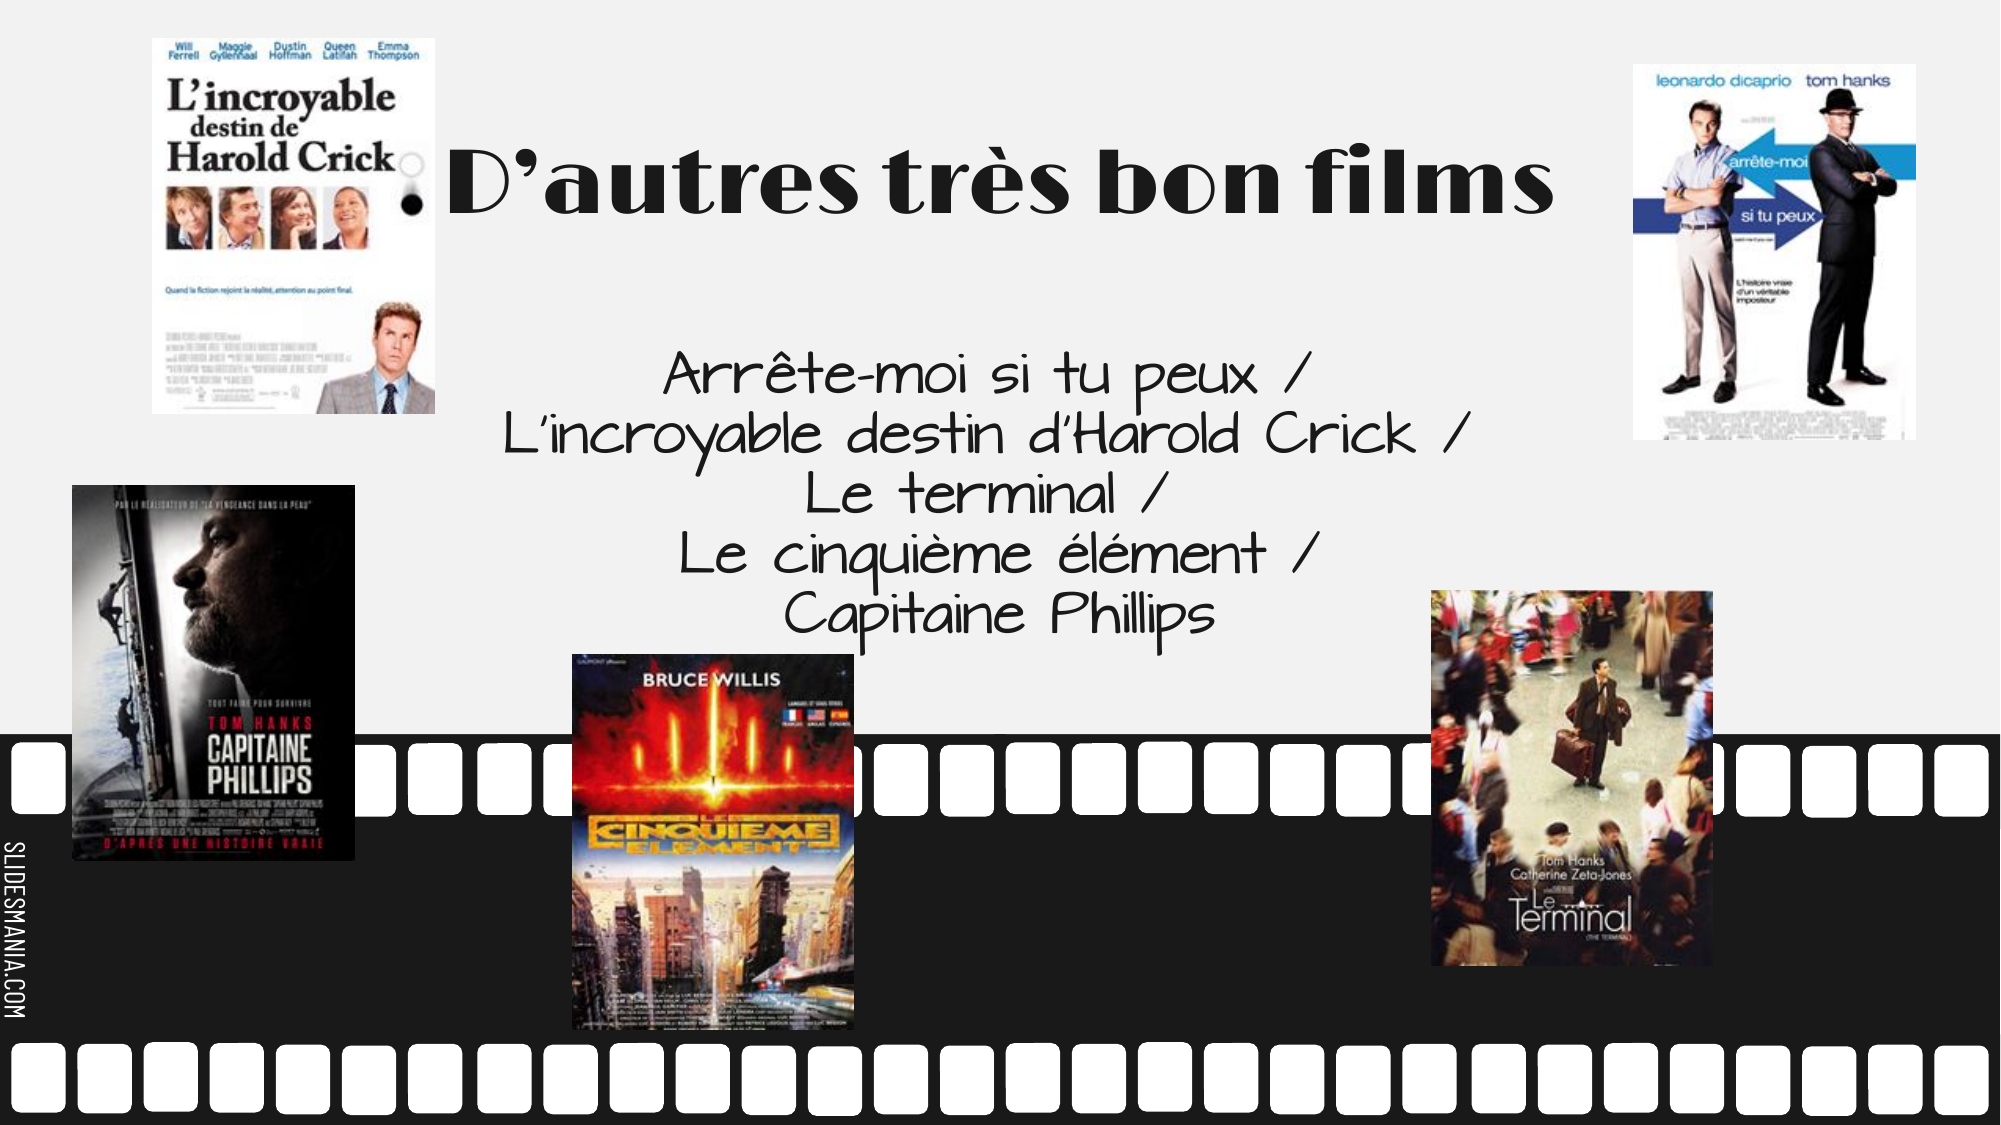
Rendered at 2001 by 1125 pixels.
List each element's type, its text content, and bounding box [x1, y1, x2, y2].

text_box D’autres très bon films [435, 114, 1633, 242]
picture [1431, 590, 1713, 966]
text_box Arrête-moi si tu peux / L’incroyable destin d’Harold Crick / Le terminal / Le cinquième élément / Capitaine Phillips [488, 336, 1512, 655]
picture [572, 654, 854, 1030]
picture [1633, 64, 1916, 440]
picture [152, 38, 435, 414]
picture [72, 485, 355, 861]
